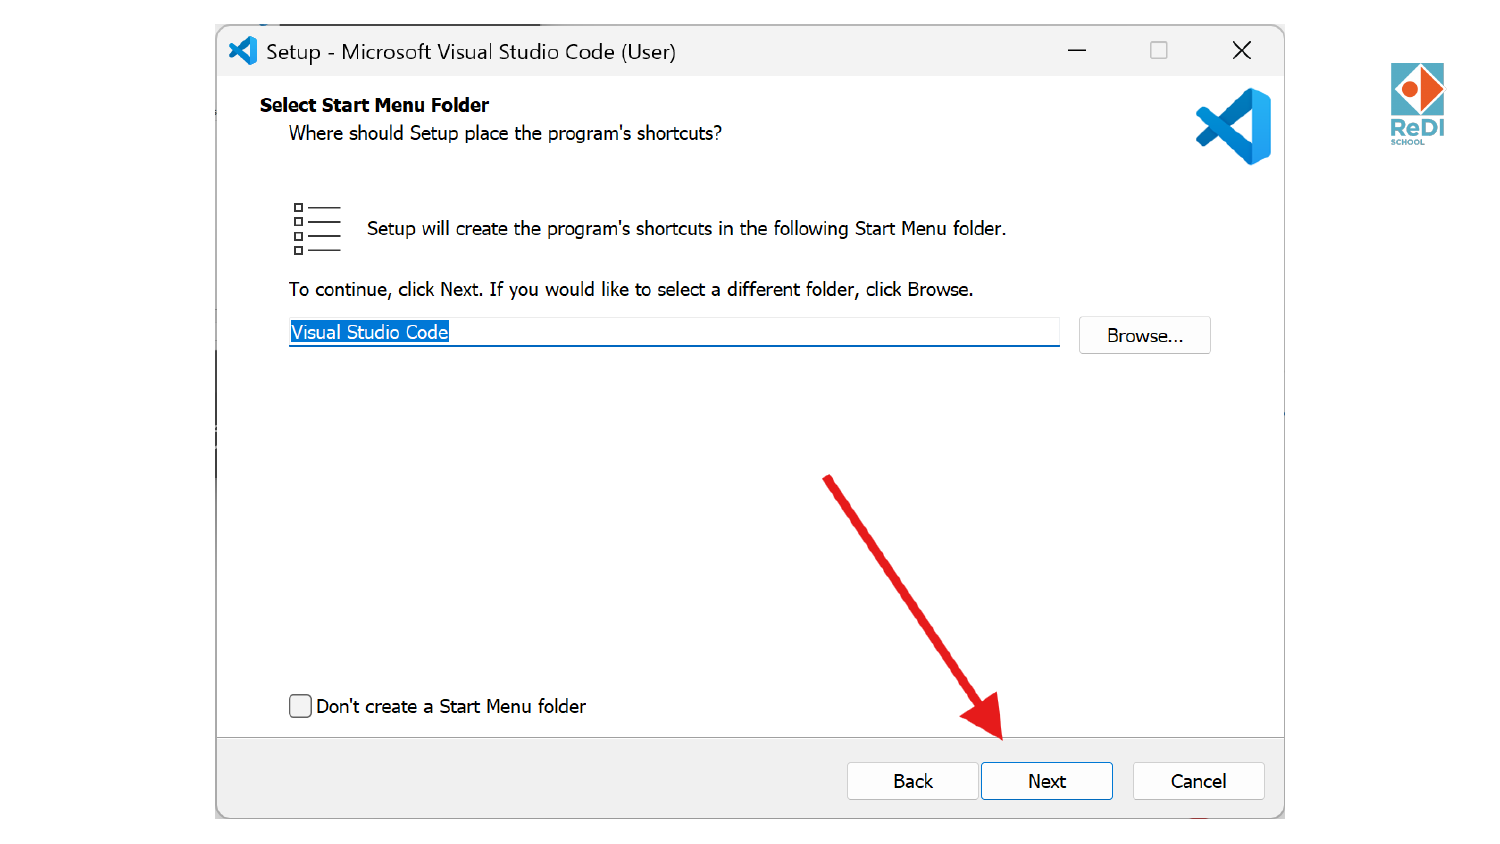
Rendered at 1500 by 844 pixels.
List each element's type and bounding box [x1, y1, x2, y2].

picture [1391, 63, 1447, 145]
picture [215, 24, 1285, 819]
